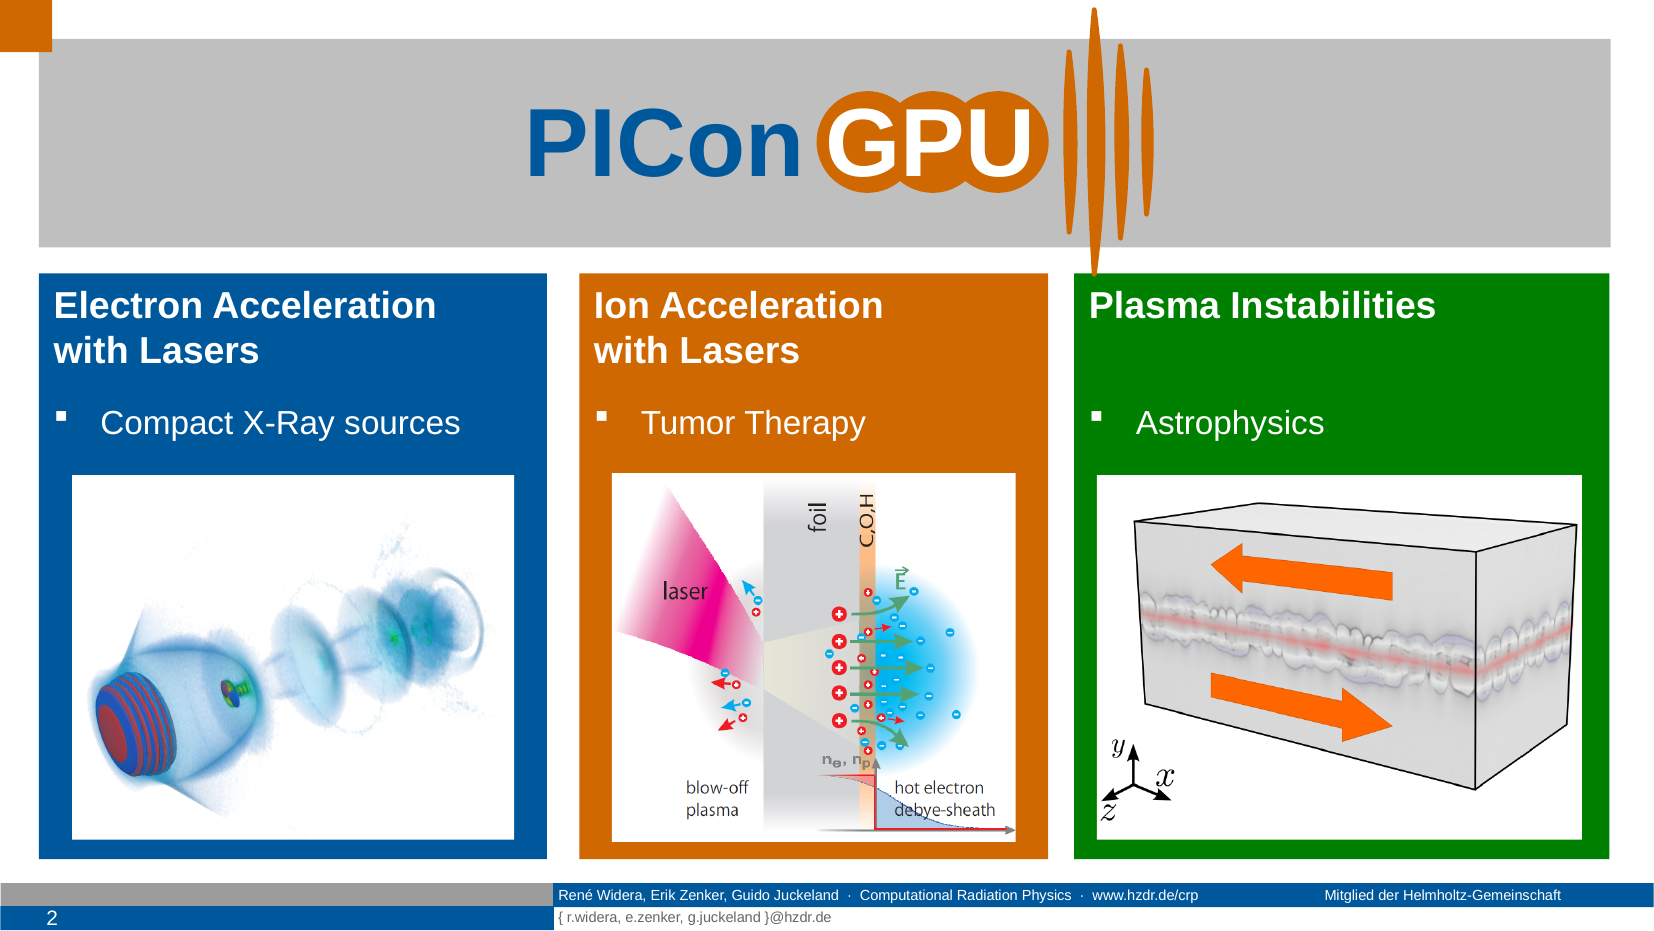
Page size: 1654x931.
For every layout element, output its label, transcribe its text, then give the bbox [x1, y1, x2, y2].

text_box [0, 0, 517, 248]
text_box [1096, 475, 1582, 840]
picture [1100, 498, 1582, 821]
text_box Ion Acceleration with Lasers Tumor Therapy [579, 284, 1049, 860]
picture [517, 0, 1166, 284]
text_box [911, 787, 1610, 883]
picture [611, 473, 1016, 842]
text_box [1166, 38, 1611, 248]
text_box Plasma Instabilities Astrophysics [1074, 273, 1610, 860]
picture [39, 455, 573, 912]
picture [1017, 883, 1249, 894]
text_box Electron Acceleration with Lasers Compact X-Ray sources [38, 273, 547, 860]
